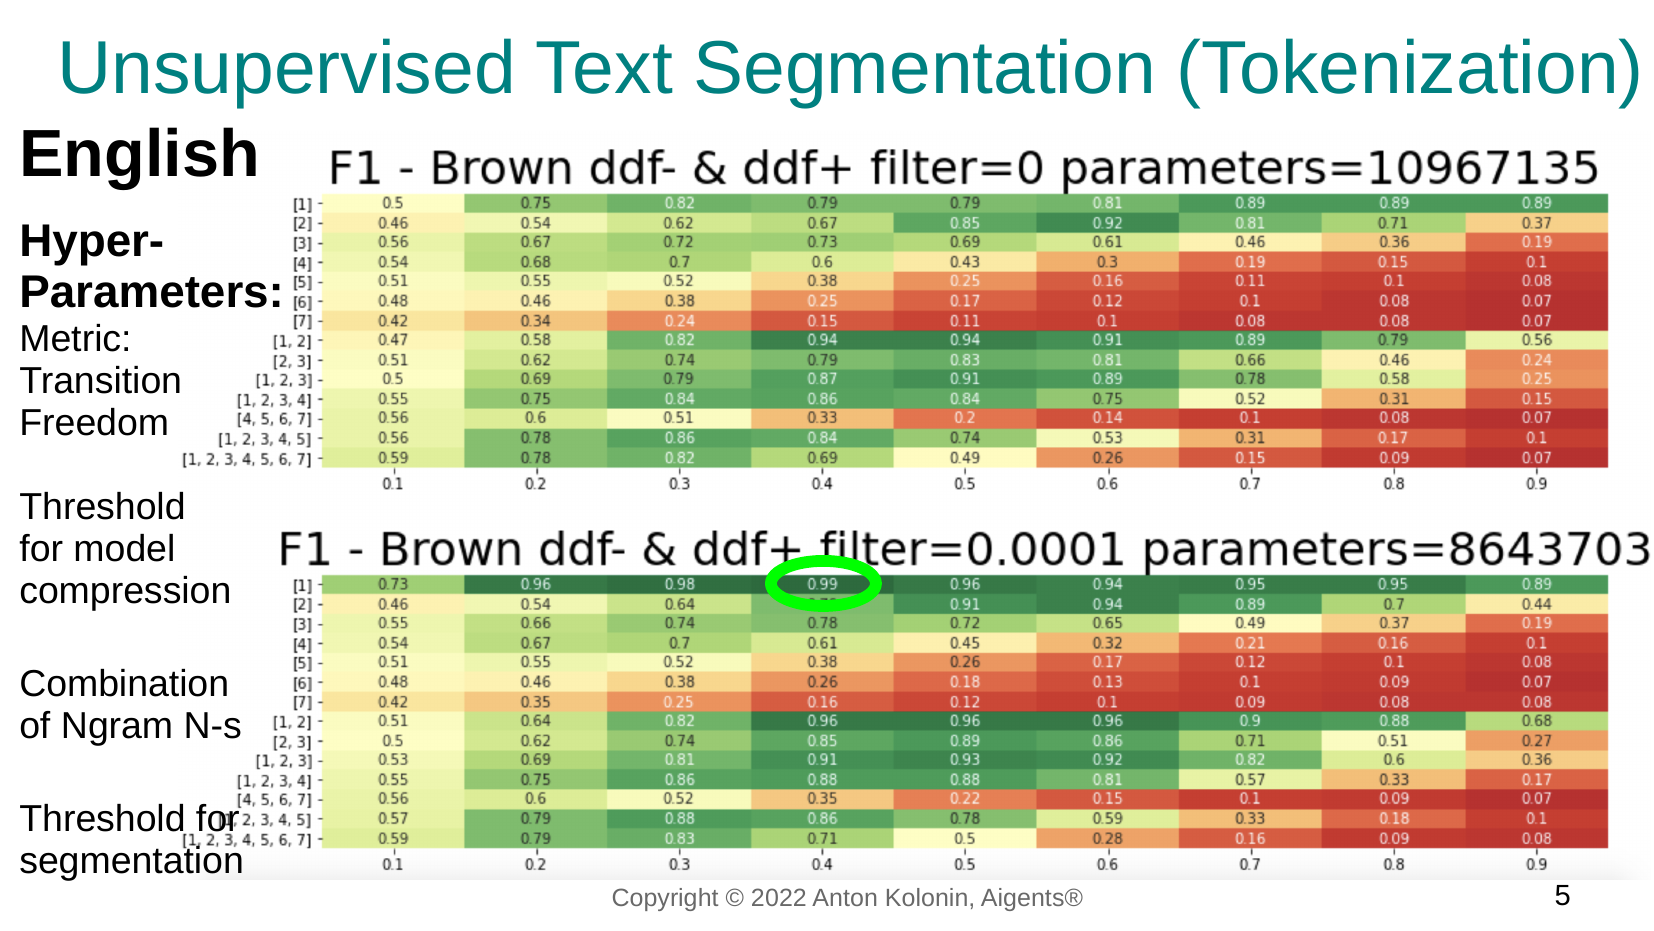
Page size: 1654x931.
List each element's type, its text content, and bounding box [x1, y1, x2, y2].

text_box Unsupervised Text Segmentation (Tokenization) [0, 0, 1653, 135]
picture [299, 131, 1651, 880]
text_box English Hyper- Parameters: Metric: Transition Freedom Threshold for model compression Combination of Ngram N-s Threshold for segmentation [4, 109, 299, 899]
